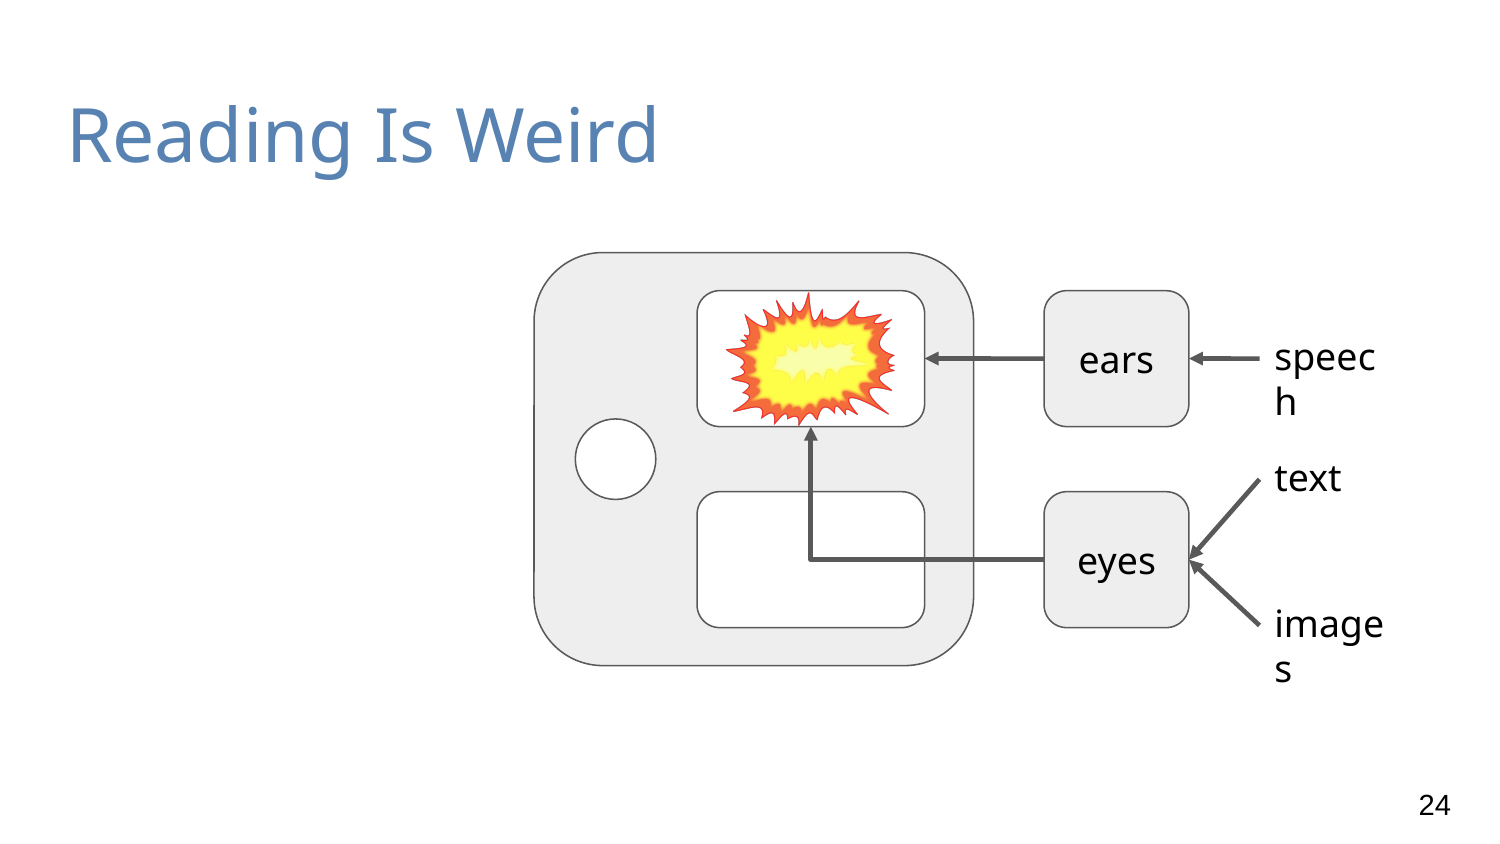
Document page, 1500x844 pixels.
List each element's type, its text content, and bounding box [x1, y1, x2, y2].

text_box speech [1259, 318, 1405, 399]
text_box images [1259, 585, 1405, 666]
text_box eyes [1044, 491, 1189, 628]
picture [726, 292, 895, 426]
text_box [533, 252, 974, 666]
text_box ears [1044, 290, 1189, 427]
text_box text [1259, 439, 1405, 520]
title Reading Is Weird [51, 72, 1449, 189]
